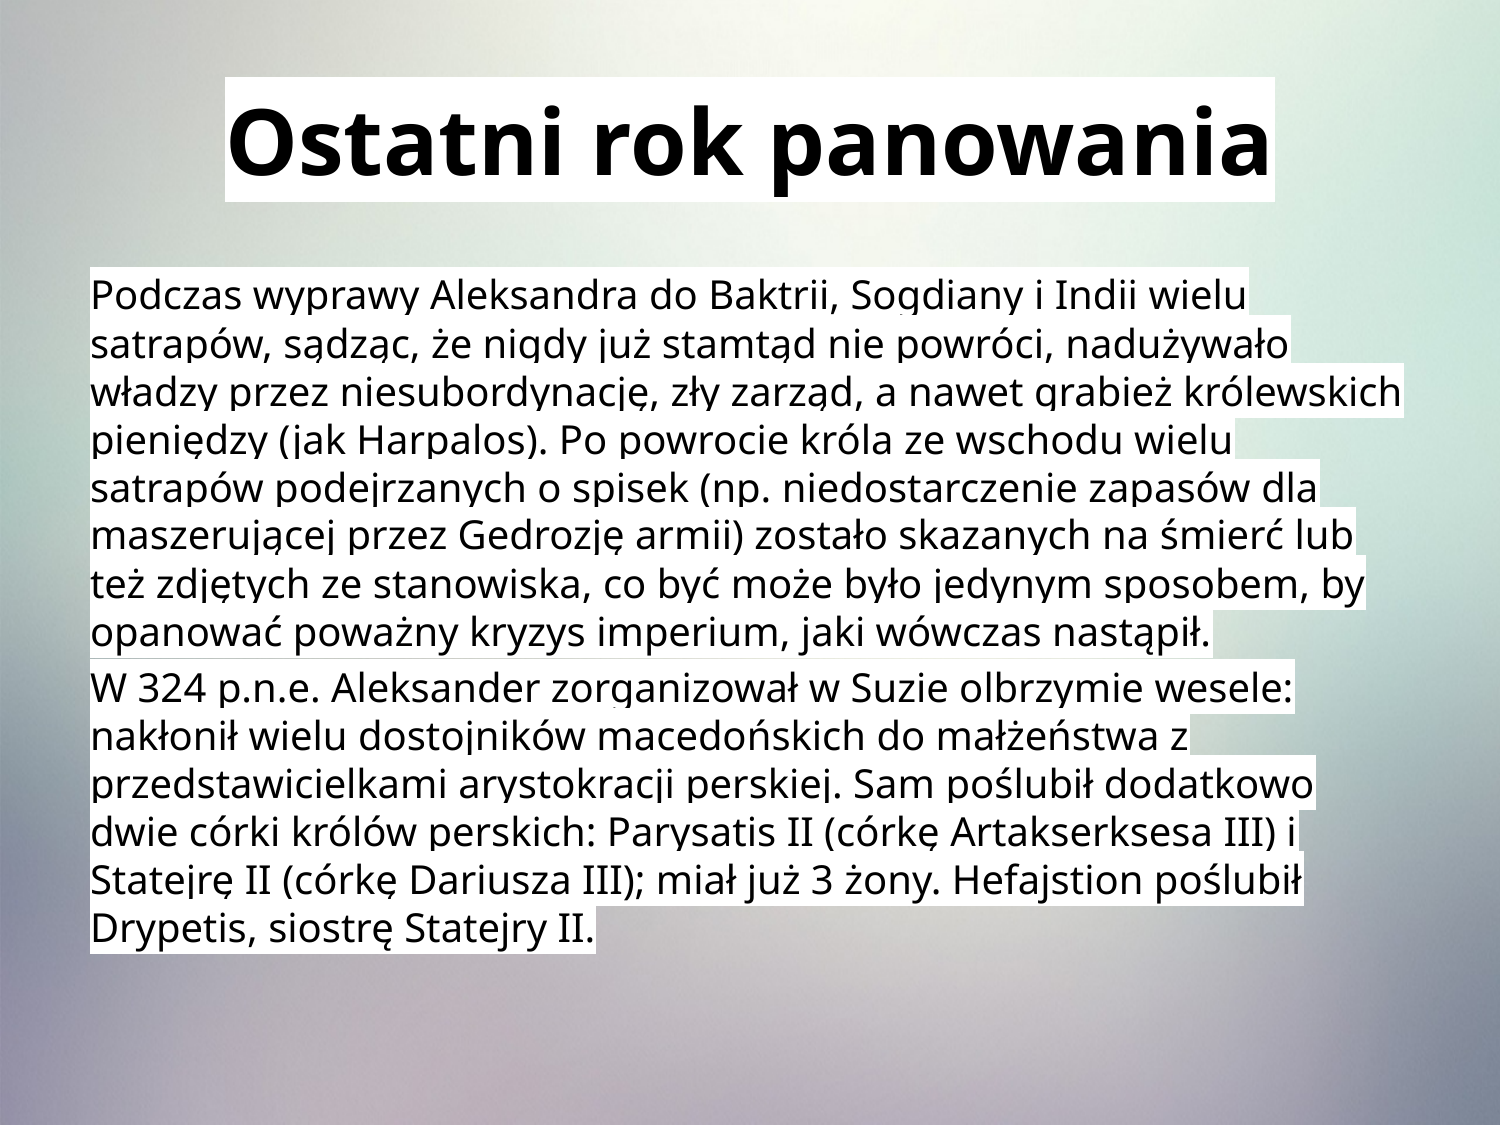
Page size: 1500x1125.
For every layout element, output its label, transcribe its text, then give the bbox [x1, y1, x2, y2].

title Ostatni rok panowania [75, 45, 1425, 233]
list Podczas wyprawy Aleksandra do Baktrii, Sogdiany i Indii wielu satrapów, sądząc, że nigdy już stamtąd nie powróci, nadużywało władzy przez niesubordynację, zły zarząd, a nawet grabież królewskich pieniędzy (jak Harpalos). Po powrocie króla ze wschodu wielu satrapów podejrzanych o spisek (np. niedostarczenie zapasów dla maszerującej przez Gedrozję armii) zostało skazanych na śmierć lub też zdjętych ze stanowiska, co być może było jedynym sposobem, by opanować poważny kryzys imperium, jaki wówczas nastąpił. W 324 p.n.e. Aleksander zorganizował w Suzie olbrzymie wesele: nakłonił wielu dostojników macedońskich do małżeństwa z przedstawicielkami arystokracji perskiej. Sam poślubił dodatkowo dwie córki królów perskich: Parysatis II (córkę Artakserksesa III) i Statejrę II (córkę Dariusza III); miał już 3 żony. Hefajstion poślubił Drypetis, siostrę Statejry II. [75, 262, 1425, 1005]
picture [0, 0, 1500, 1125]
